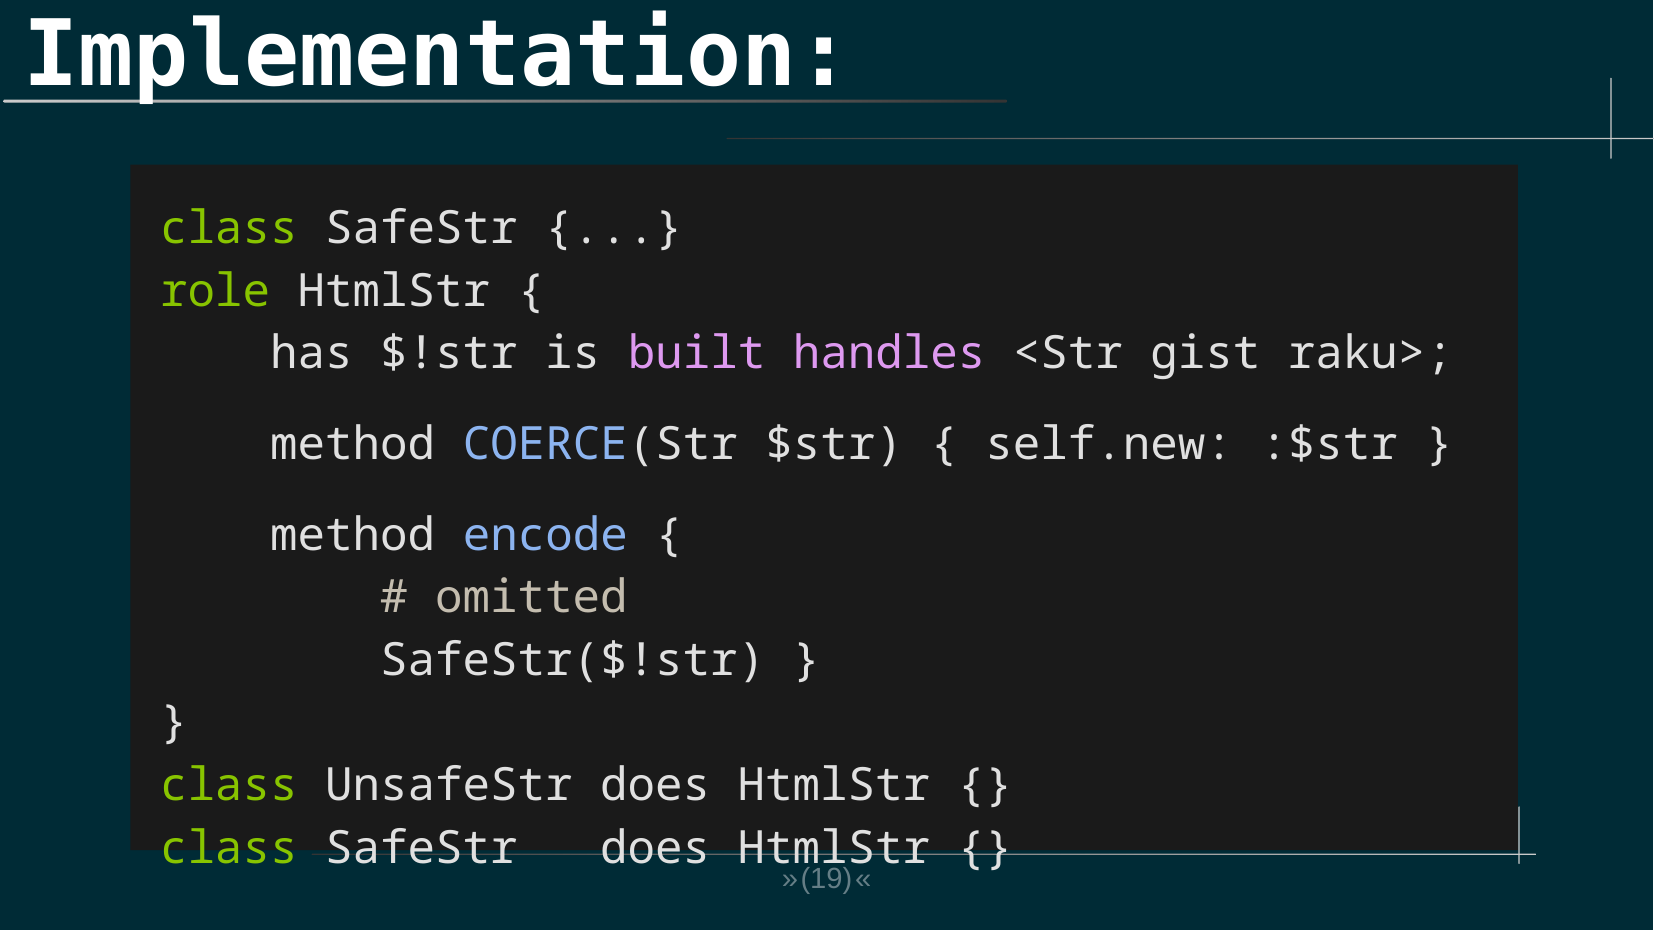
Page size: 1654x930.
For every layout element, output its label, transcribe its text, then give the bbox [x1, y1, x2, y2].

text_box class SafeStr {...} role HtmlStr { has $!str is built handles <Str gist raku>; method COERCE(Str $str) { self.new: :$str } method encode { # omitted SafeStr($!str) } } class UnsafeStr does HtmlStr {} class SafeStr does HtmlStr {} [130, 164, 1518, 851]
title Implementation: [23, 0, 1588, 108]
